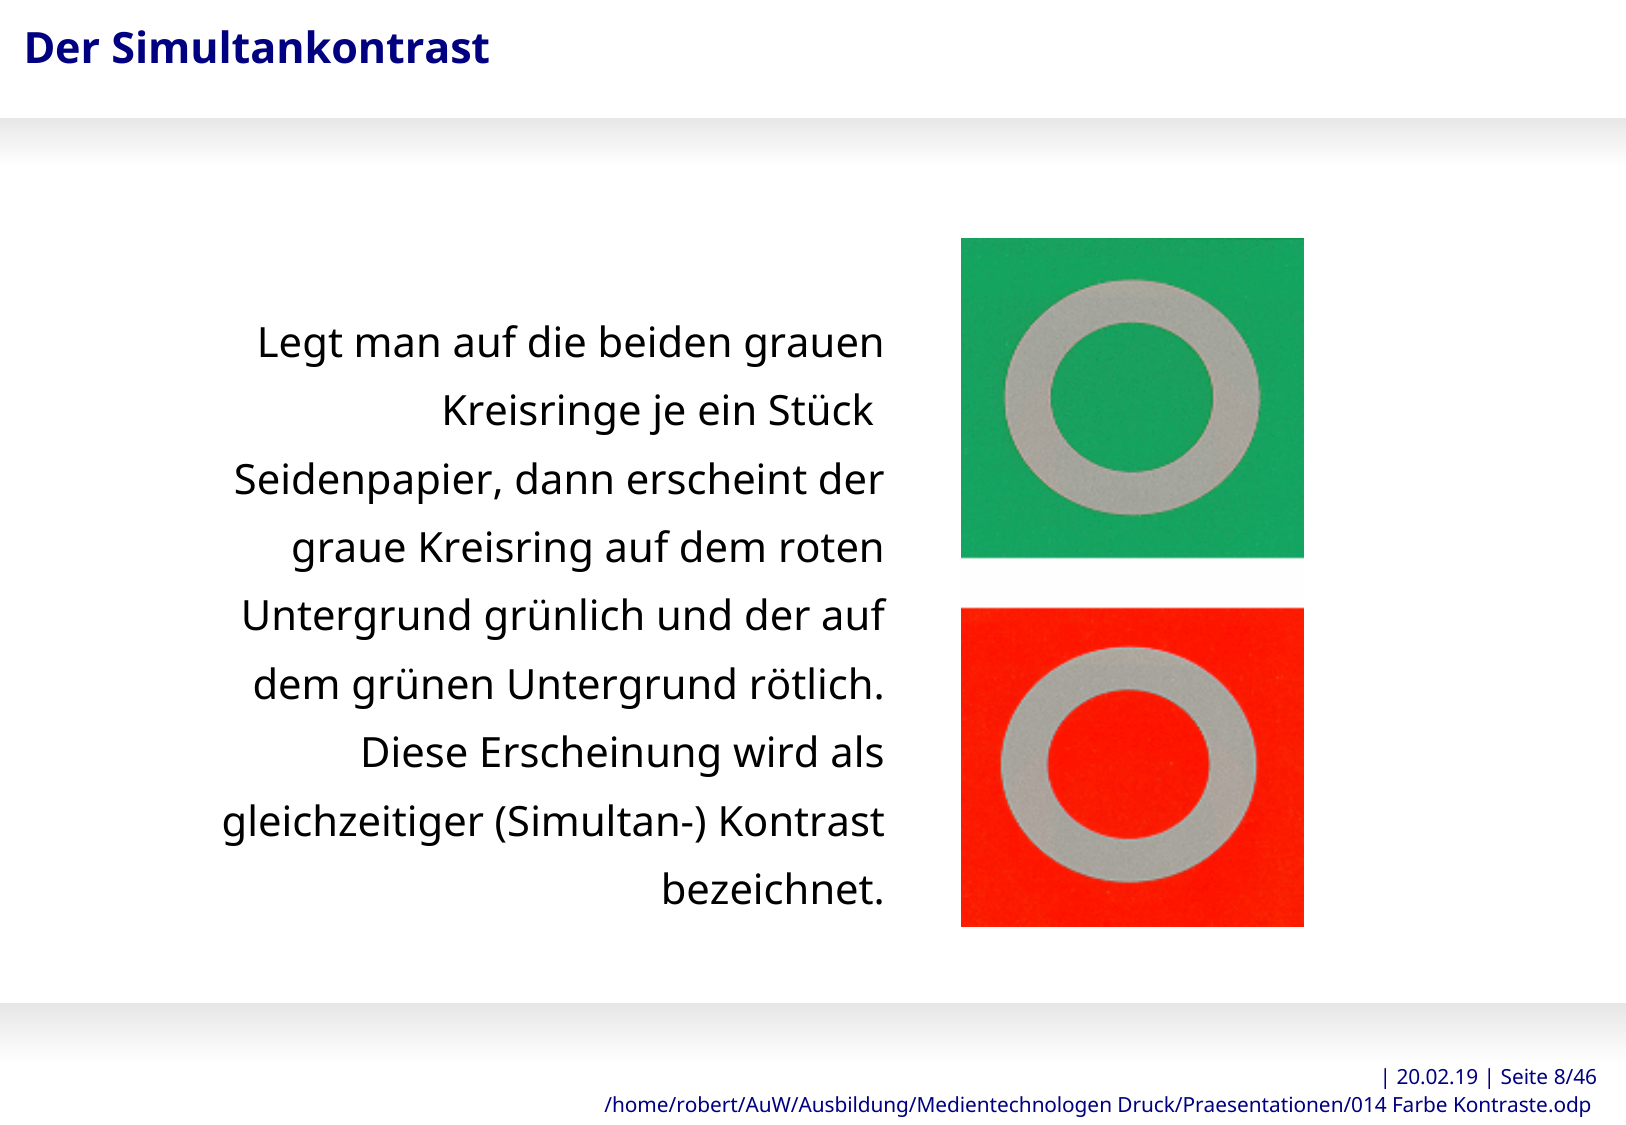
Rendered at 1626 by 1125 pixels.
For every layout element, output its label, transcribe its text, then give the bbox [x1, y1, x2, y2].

list Legt man auf die beiden grauen Kreisringe je ein Stück Seidenpapier, dann erscheint der graue Kreisring auf dem roten Untergrund grünlich und der auf dem grünen Untergrund rötlich. Diese Erscheinung wird als gleichzeitiger (Simultan-) Kontrast bezeichnet. [118, 301, 886, 989]
title Der Simultankontrast [23, 5, 1600, 154]
picture [961, 238, 1304, 927]
